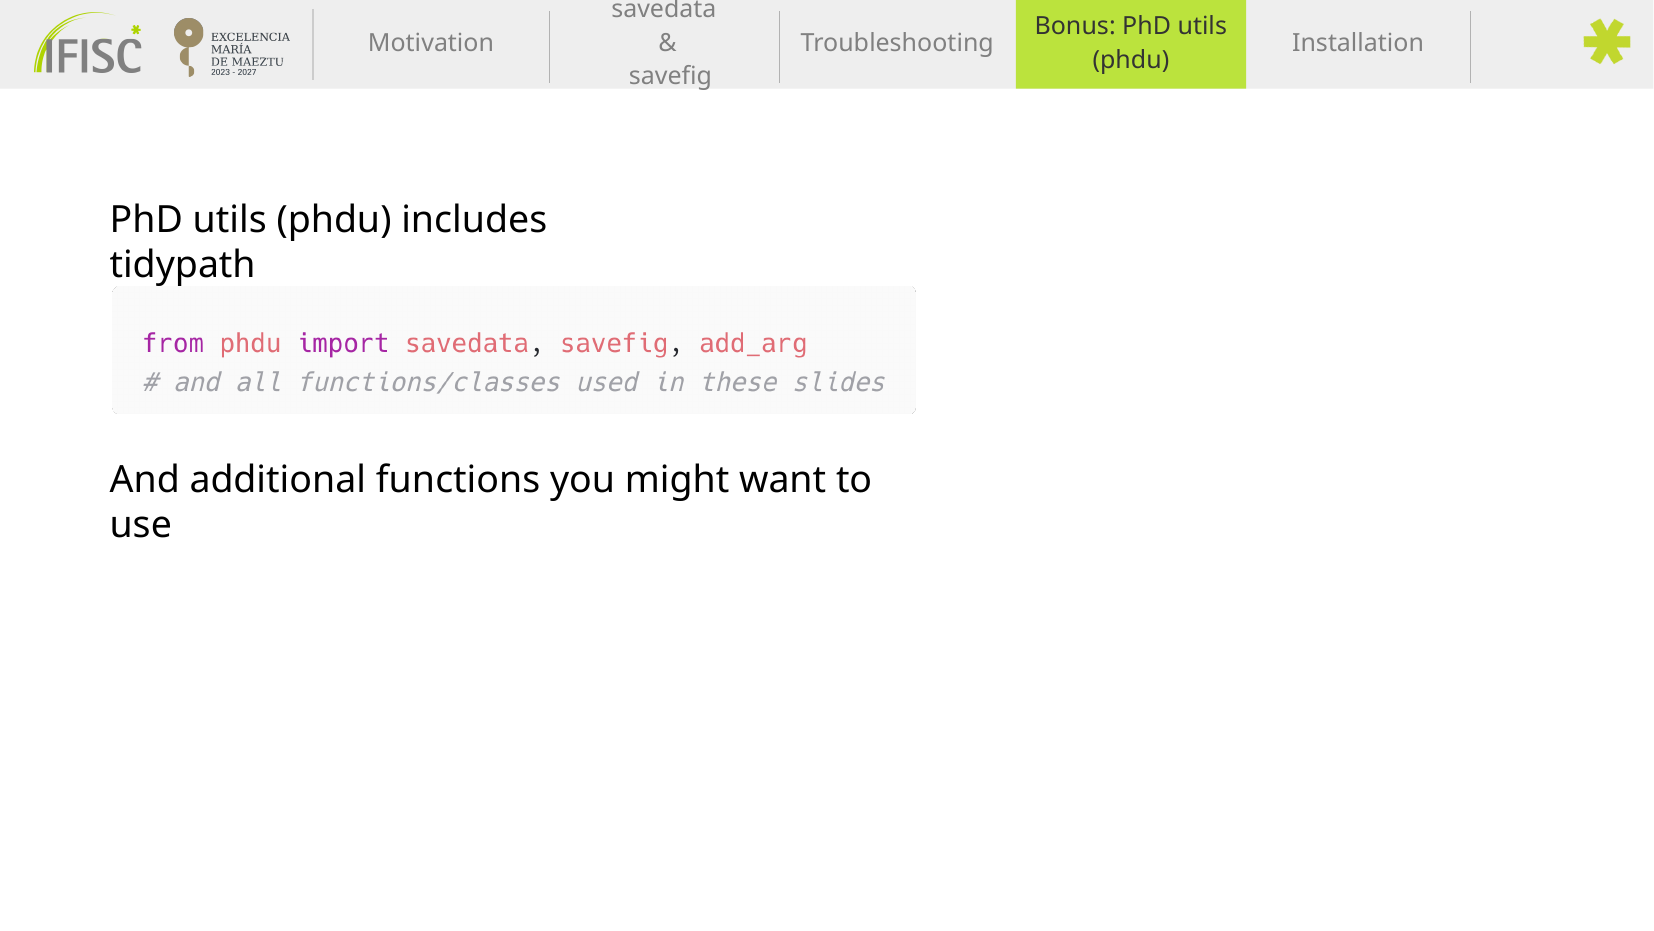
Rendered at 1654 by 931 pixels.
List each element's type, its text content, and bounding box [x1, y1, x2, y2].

picture [29, 9, 148, 76]
text_box Troubleshooting [785, 0, 1010, 83]
text_box PhD utils (phdu) includes tidypath [94, 187, 674, 260]
text_box Motivation [318, 0, 544, 83]
text_box And additional functions you might want to use [94, 447, 910, 508]
text_box Installation [1246, 0, 1471, 83]
picture [1582, 17, 1631, 65]
text_box savedata & savefig [555, 0, 780, 92]
picture [174, 18, 290, 77]
text_box Bonus: PhD utils (phdu) [1015, 0, 1247, 89]
picture [112, 286, 916, 414]
